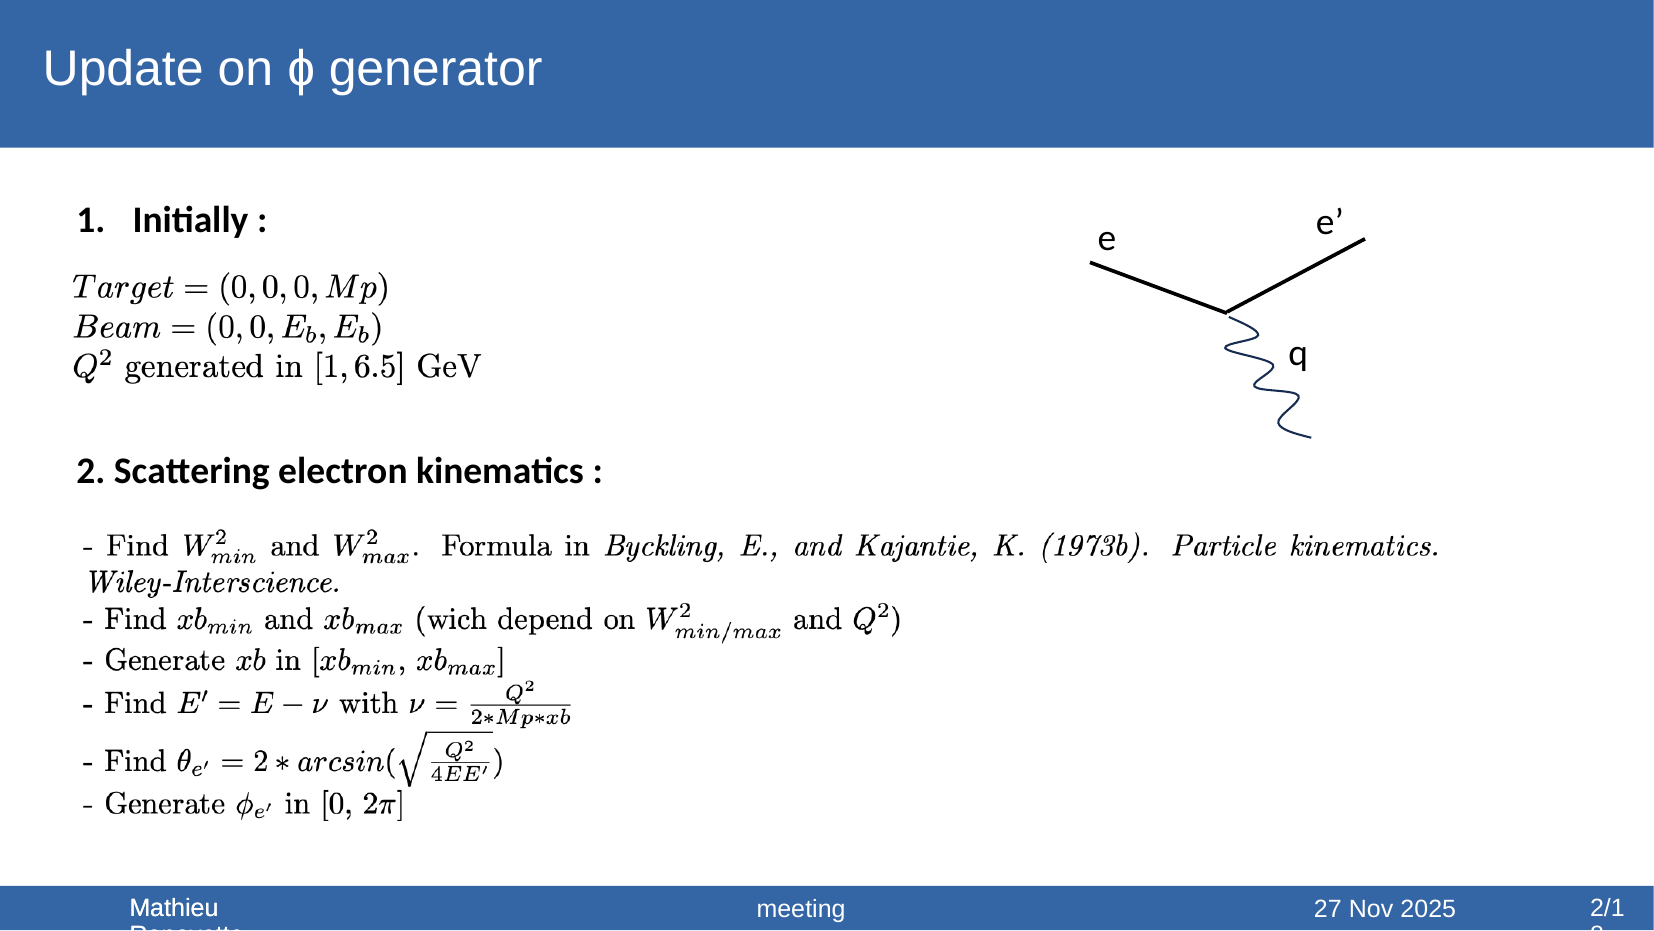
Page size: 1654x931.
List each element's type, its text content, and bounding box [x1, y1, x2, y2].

text_box Mathieu Ronayette [114, 885, 355, 929]
text_box e [1082, 205, 1145, 267]
text_box [0, 885, 131, 931]
text_box 2/18 [1575, 885, 1654, 930]
text_box [0, 0, 1654, 148]
text_box Initially : [61, 187, 771, 249]
text_box meeting [734, 887, 953, 931]
picture [52, 250, 511, 422]
text_box e’ [1300, 189, 1412, 251]
text_box [226, 885, 1592, 931]
text_box q [1273, 320, 1338, 382]
text_box Update on ɸ generator [27, 32, 886, 106]
text_box 27 Nov 2025 [1299, 887, 1536, 931]
text_box 2. Scattering electron kinematics : [61, 438, 941, 499]
picture [52, 522, 1448, 837]
